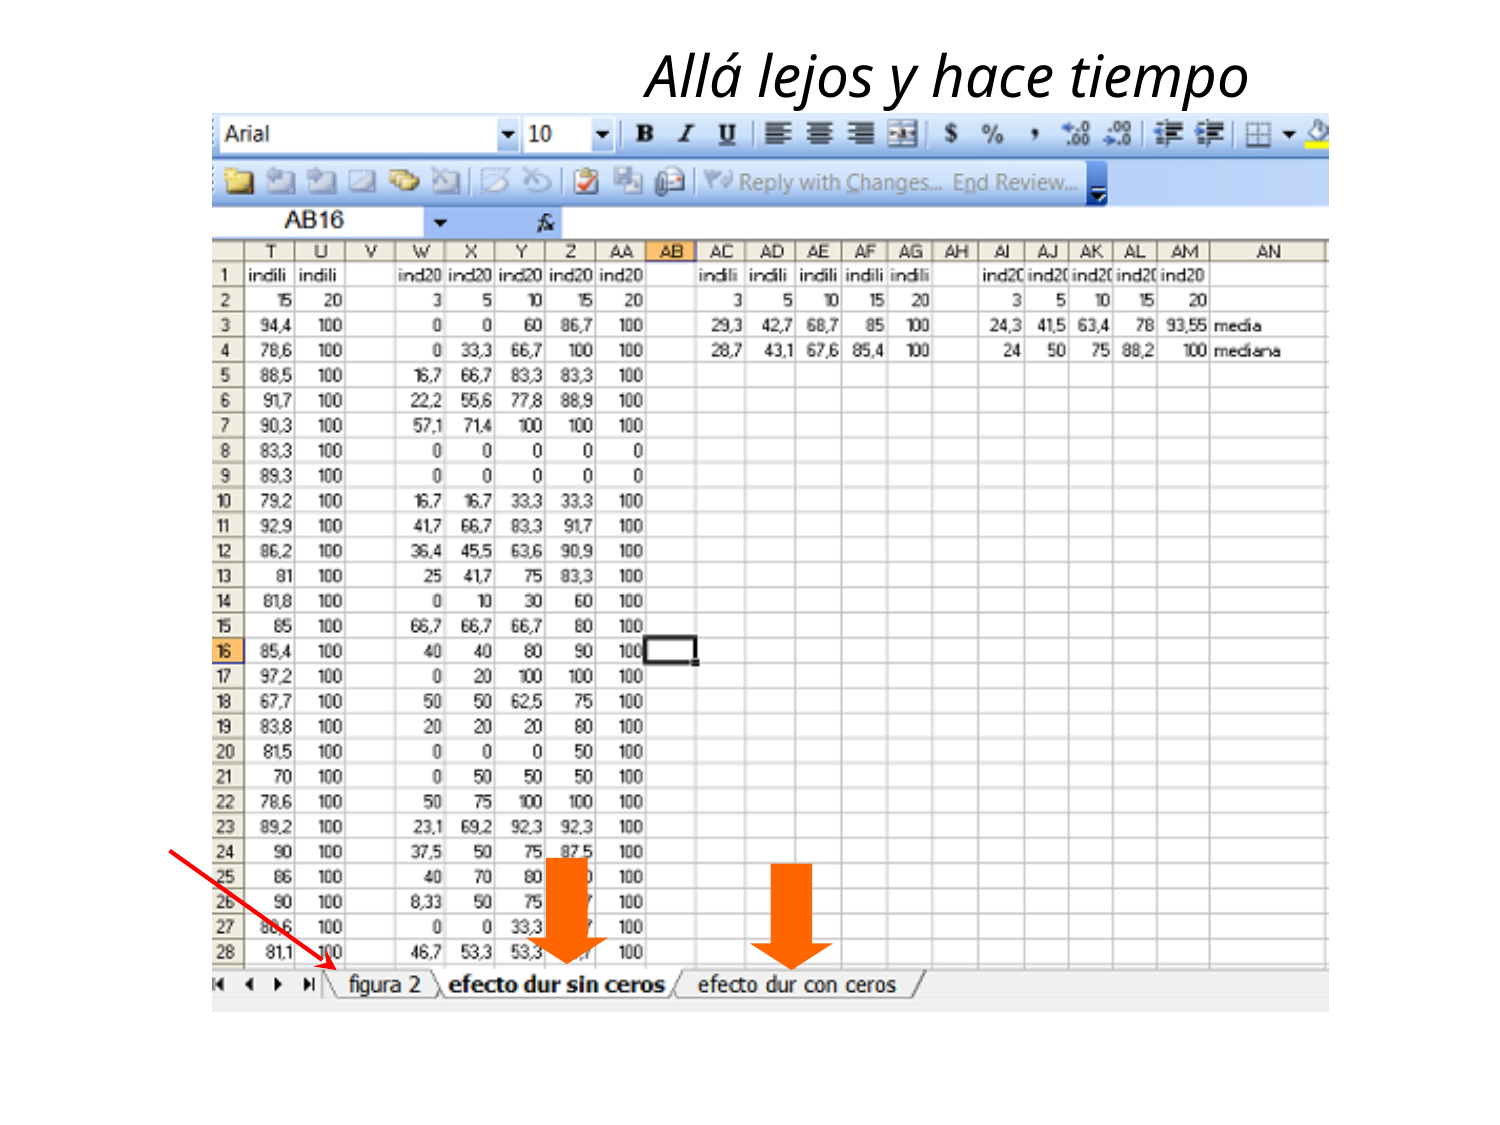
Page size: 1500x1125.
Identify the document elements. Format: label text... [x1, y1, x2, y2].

text_box [525, 857, 609, 965]
picture [212, 113, 1329, 1012]
text_box [750, 863, 833, 971]
text_box Allá lejos y hace tiempo [631, 31, 1266, 113]
